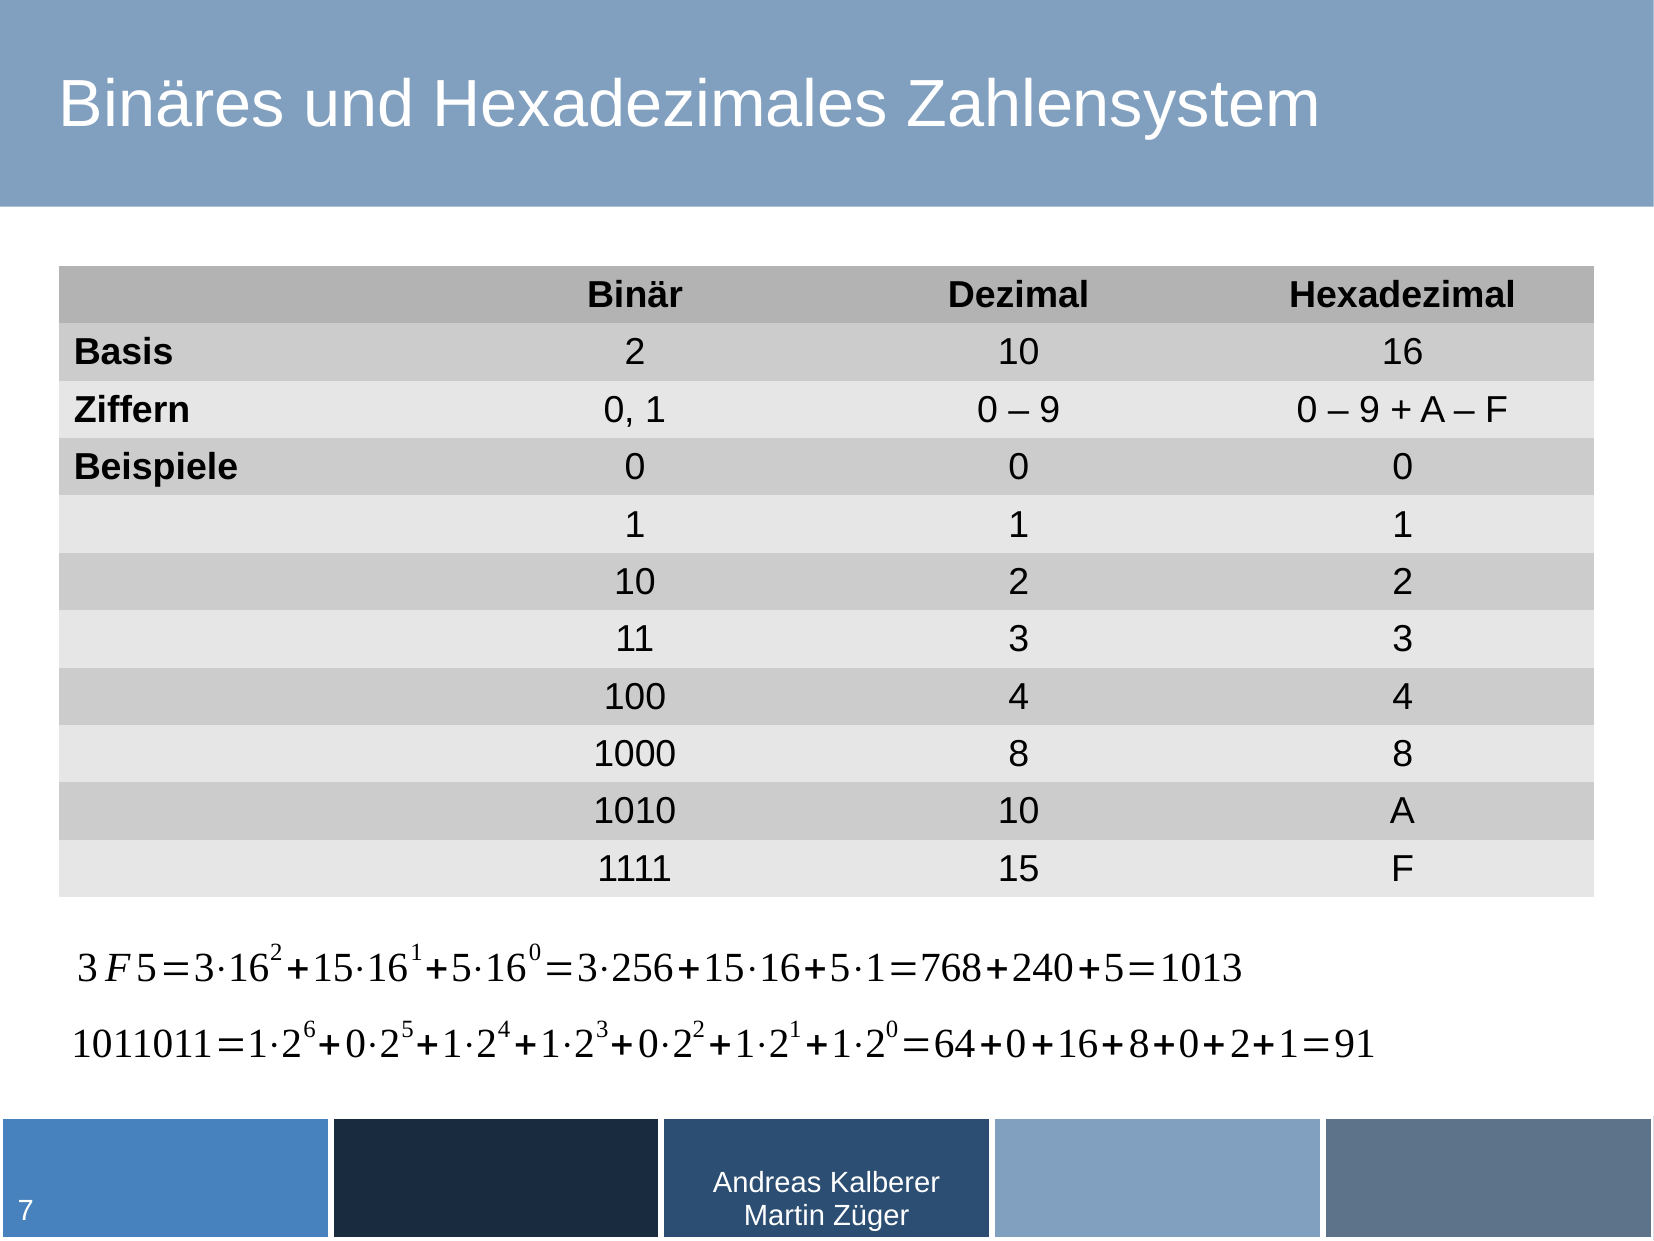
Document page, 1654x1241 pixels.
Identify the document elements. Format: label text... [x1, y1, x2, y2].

table_cell 2 [1211, 553, 1594, 610]
chart [70, 938, 1249, 991]
table_cell 0, 1 [443, 381, 827, 438]
table_cell Basis [59, 323, 443, 381]
table_cell 10 [443, 553, 827, 610]
table_cell 1111 [443, 840, 827, 897]
table_cell 1000 [443, 725, 827, 782]
table_cell [59, 553, 443, 610]
table_cell Beispiele [59, 438, 443, 495]
table_cell 1 [1211, 495, 1594, 553]
table_cell A [1211, 782, 1594, 840]
table_cell 10 [827, 323, 1211, 381]
table_cell 0 [1211, 438, 1594, 495]
table_cell 16 [1211, 323, 1594, 381]
table_cell [59, 725, 443, 782]
table_header Hexadezimal [1211, 266, 1594, 323]
table_cell 0 – 9 [827, 381, 1211, 438]
table_header Dezimal [827, 266, 1211, 323]
table_cell [59, 610, 443, 668]
table_cell 3 [827, 610, 1211, 668]
table_cell 10 [827, 782, 1211, 840]
table_cell 2 [827, 553, 1211, 610]
table_cell 1 [443, 495, 827, 553]
table_cell [59, 782, 443, 840]
table_cell [59, 495, 443, 553]
table_cell 0 [827, 438, 1211, 495]
table_cell 0 [443, 438, 827, 495]
table_cell F [1211, 840, 1594, 897]
table_cell [59, 668, 443, 725]
table_cell 4 [827, 668, 1211, 725]
title Binäres und Hexadezimales Zahlensystem [59, 29, 1595, 178]
table_cell 8 [1211, 725, 1594, 782]
table_cell [59, 840, 443, 897]
table_cell 4 [1211, 668, 1594, 725]
table_cell 1 [827, 495, 1211, 553]
table_header [59, 266, 443, 323]
chart [64, 1015, 1383, 1068]
table_cell 3 [1211, 610, 1594, 668]
table_header Binär [443, 266, 827, 323]
table_cell 100 [443, 668, 827, 725]
table_cell 11 [443, 610, 827, 668]
table_cell 0 – 9 + A – F [1211, 381, 1594, 438]
table_cell 8 [827, 725, 1211, 782]
table_cell 15 [827, 840, 1211, 897]
table_cell Ziffern [59, 381, 443, 438]
table_cell 1010 [443, 782, 827, 840]
table_cell 2 [443, 323, 827, 381]
